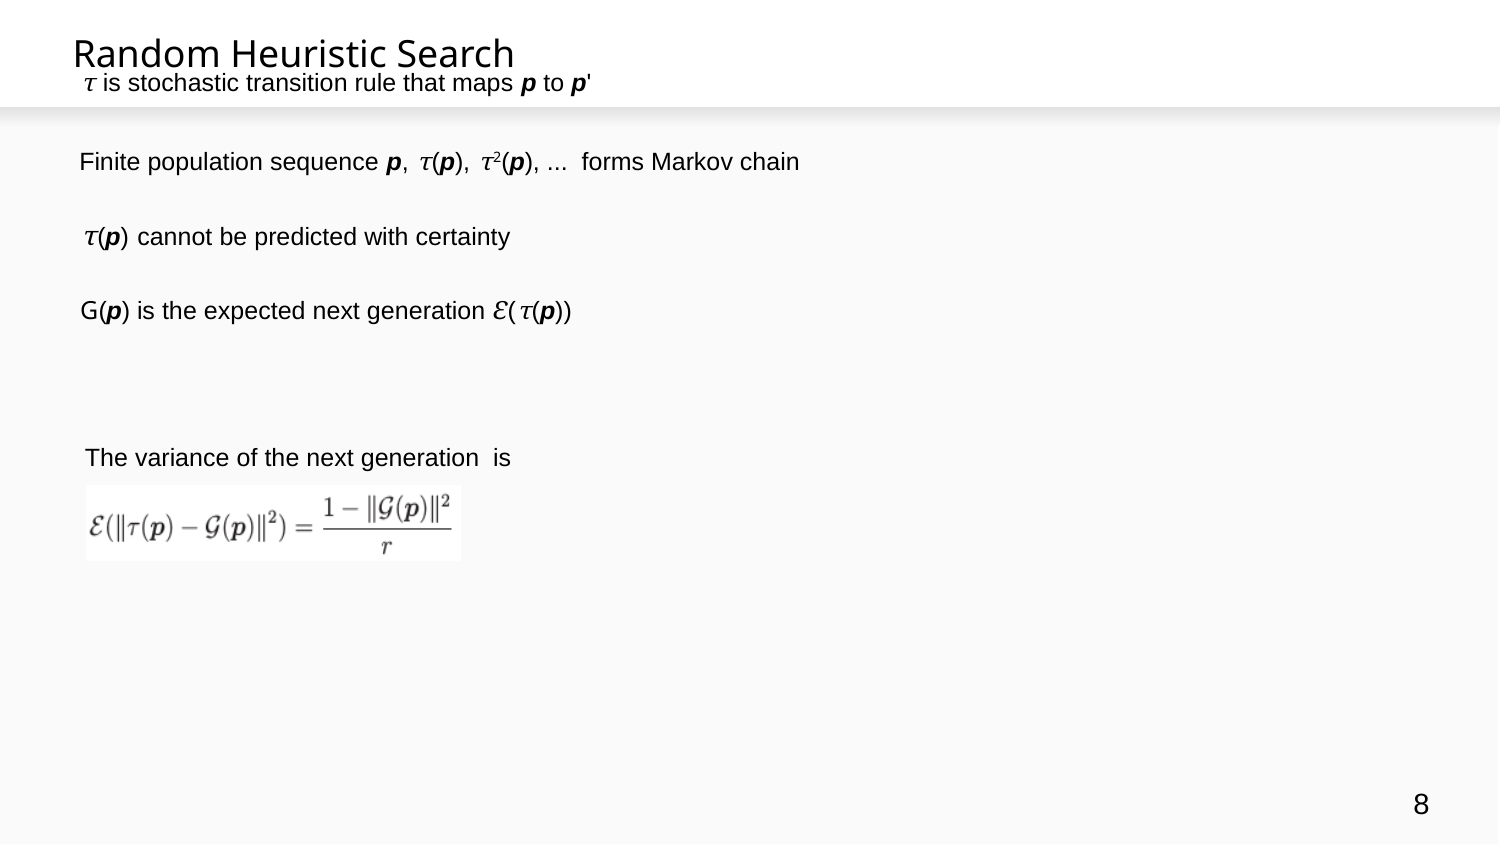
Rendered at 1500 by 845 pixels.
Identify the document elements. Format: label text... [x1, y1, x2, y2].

picture [85, 485, 461, 561]
text_box τ is stochastic transition rule that maps p to p' [30, 61, 604, 136]
title Random Heuristic Search [57, 2, 1456, 102]
text_box G(p) is the expected next generation Ɛ(τ(p)) [30, 285, 584, 466]
text_box The variance of the next generation is [70, 436, 528, 481]
text_box τ(p) cannot be predicted with certainty [30, 211, 1056, 406]
text_box Finite population sequence p, τ(p), τ2(p), ... forms Markov chain [29, 136, 812, 317]
